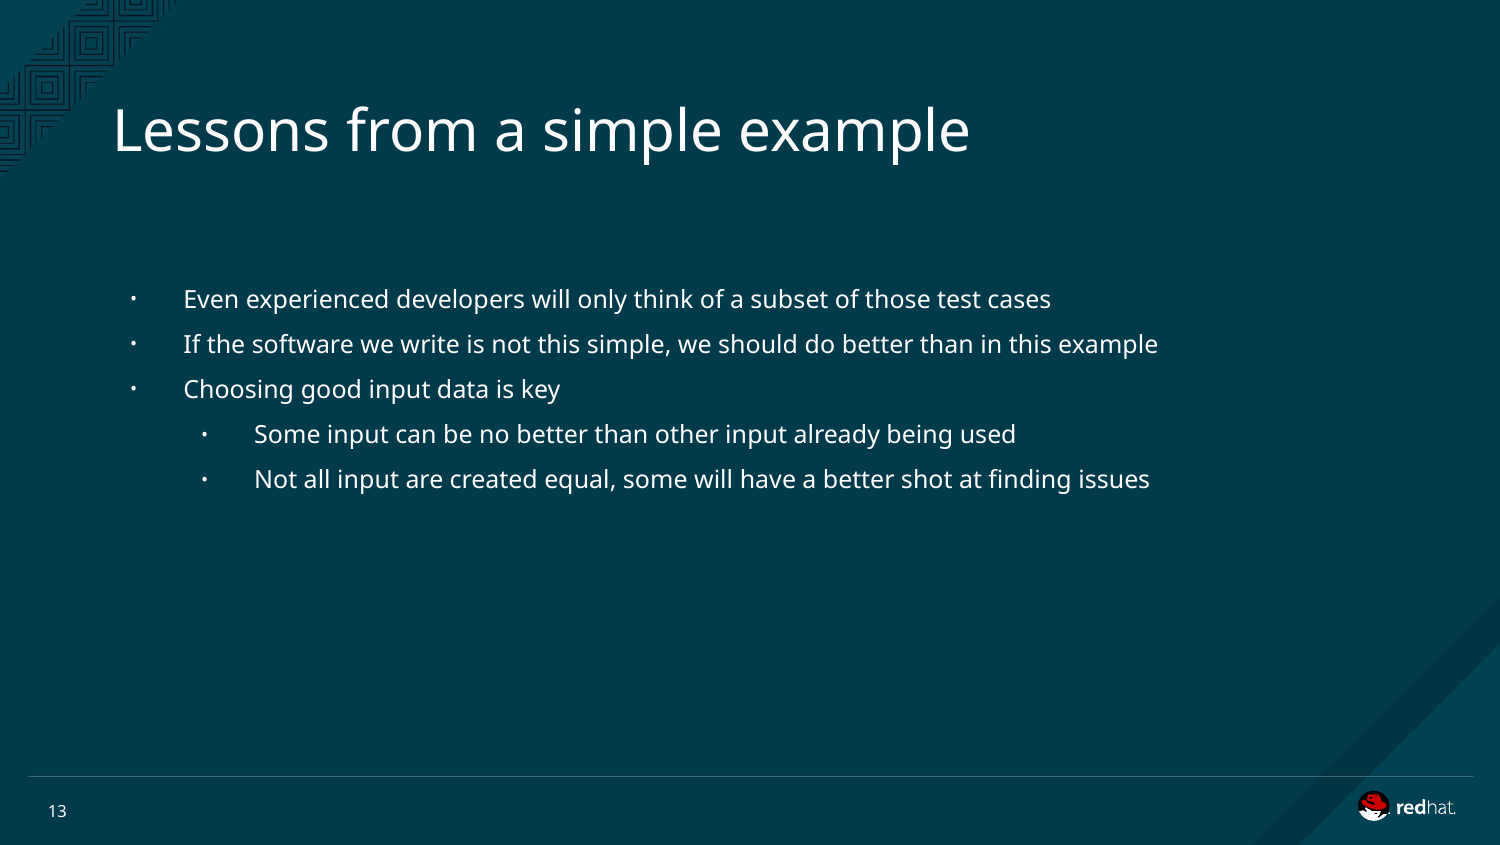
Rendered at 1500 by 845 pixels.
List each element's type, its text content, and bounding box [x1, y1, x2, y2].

title Lessons from a simple example [112, 0, 1388, 169]
picture [99, 38, 103, 49]
list Even experienced developers will only think of a subset of those test cases If the software we write is not this simple, we should do better than in this example Choosing good input data is key Some input can be no better than other input already being used Not all input are created equal, some will have a better shot at finding issues [112, 281, 1388, 772]
